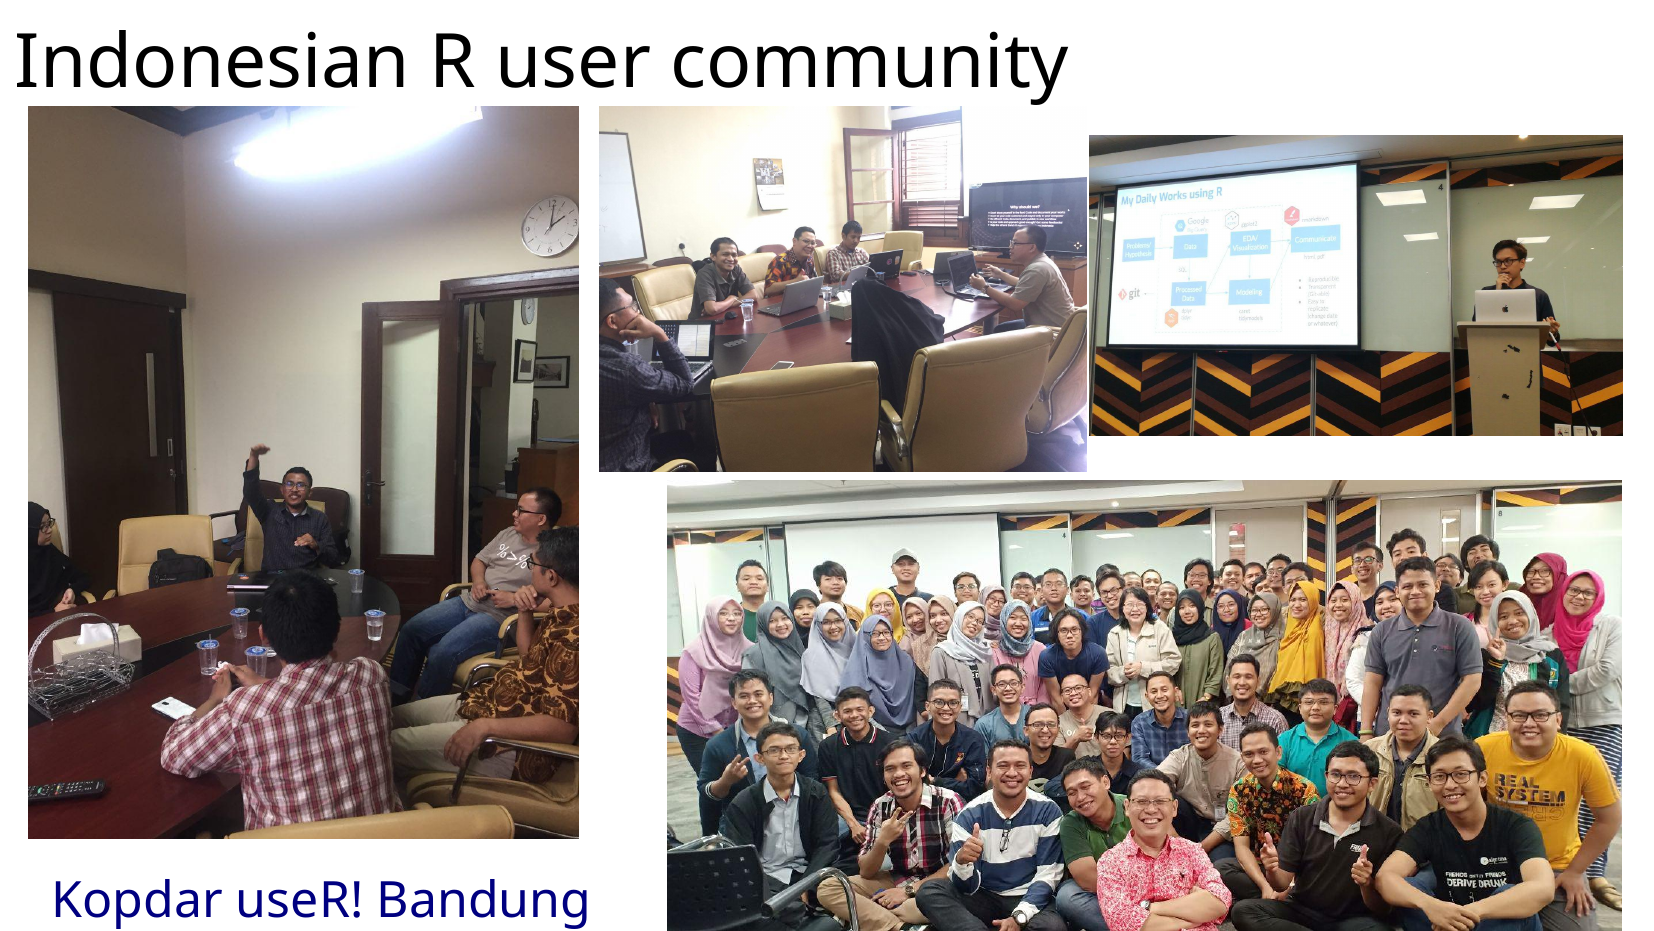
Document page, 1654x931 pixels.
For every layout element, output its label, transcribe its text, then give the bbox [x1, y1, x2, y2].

picture [28, 106, 579, 839]
picture [1089, 135, 1623, 436]
text_box Kopdar useR! Bandung? [36, 856, 626, 930]
picture [667, 480, 1622, 931]
picture [599, 106, 1087, 472]
text_box Indonesian R user community [0, 0, 1018, 103]
